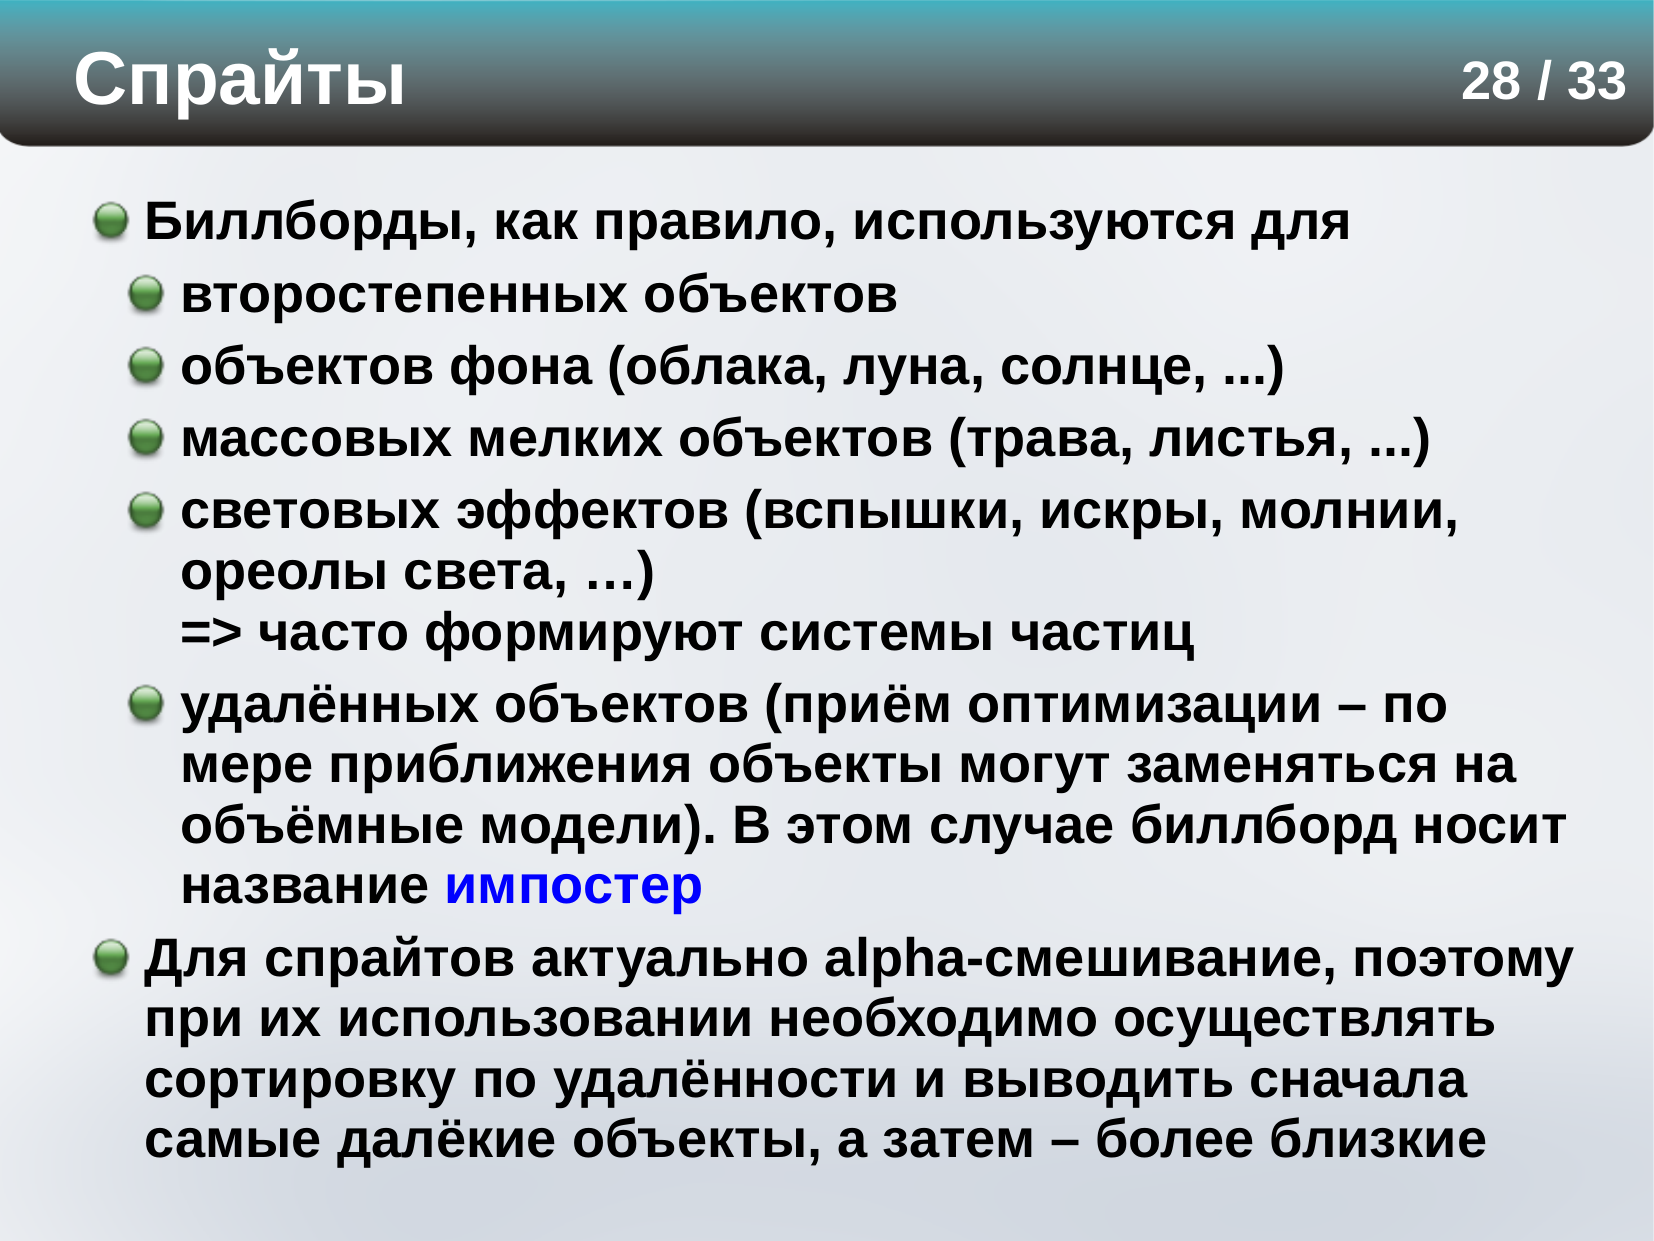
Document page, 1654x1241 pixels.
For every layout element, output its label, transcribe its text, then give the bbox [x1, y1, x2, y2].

text_box Спрайты [59, 29, 1359, 129]
text_box <number> / 33 [1446, 42, 1654, 179]
text_box Биллборды, как правило, используются для второстепенных объектов объектов фона (облака, луна, солнце, ...) массовых мелких объектов (трава, листья, ...) световых эффектов (вспышки, искры, молнии, ореолы света, …) => часто формируют системы частиц удалённых объектов (приём оптимизации – по мере приближения объекты могут заменяться на объёмные модели). В этом случае биллборд носит название импостер Для спрайтов актуально alpha-смешивание, поэтому при их использовании необходимо осуществлять сортировку по удалённости и выводить сначала самые далёкие объекты, а затем – более близкие [70, 183, 1595, 1177]
picture [0, 0, 1654, 1241]
